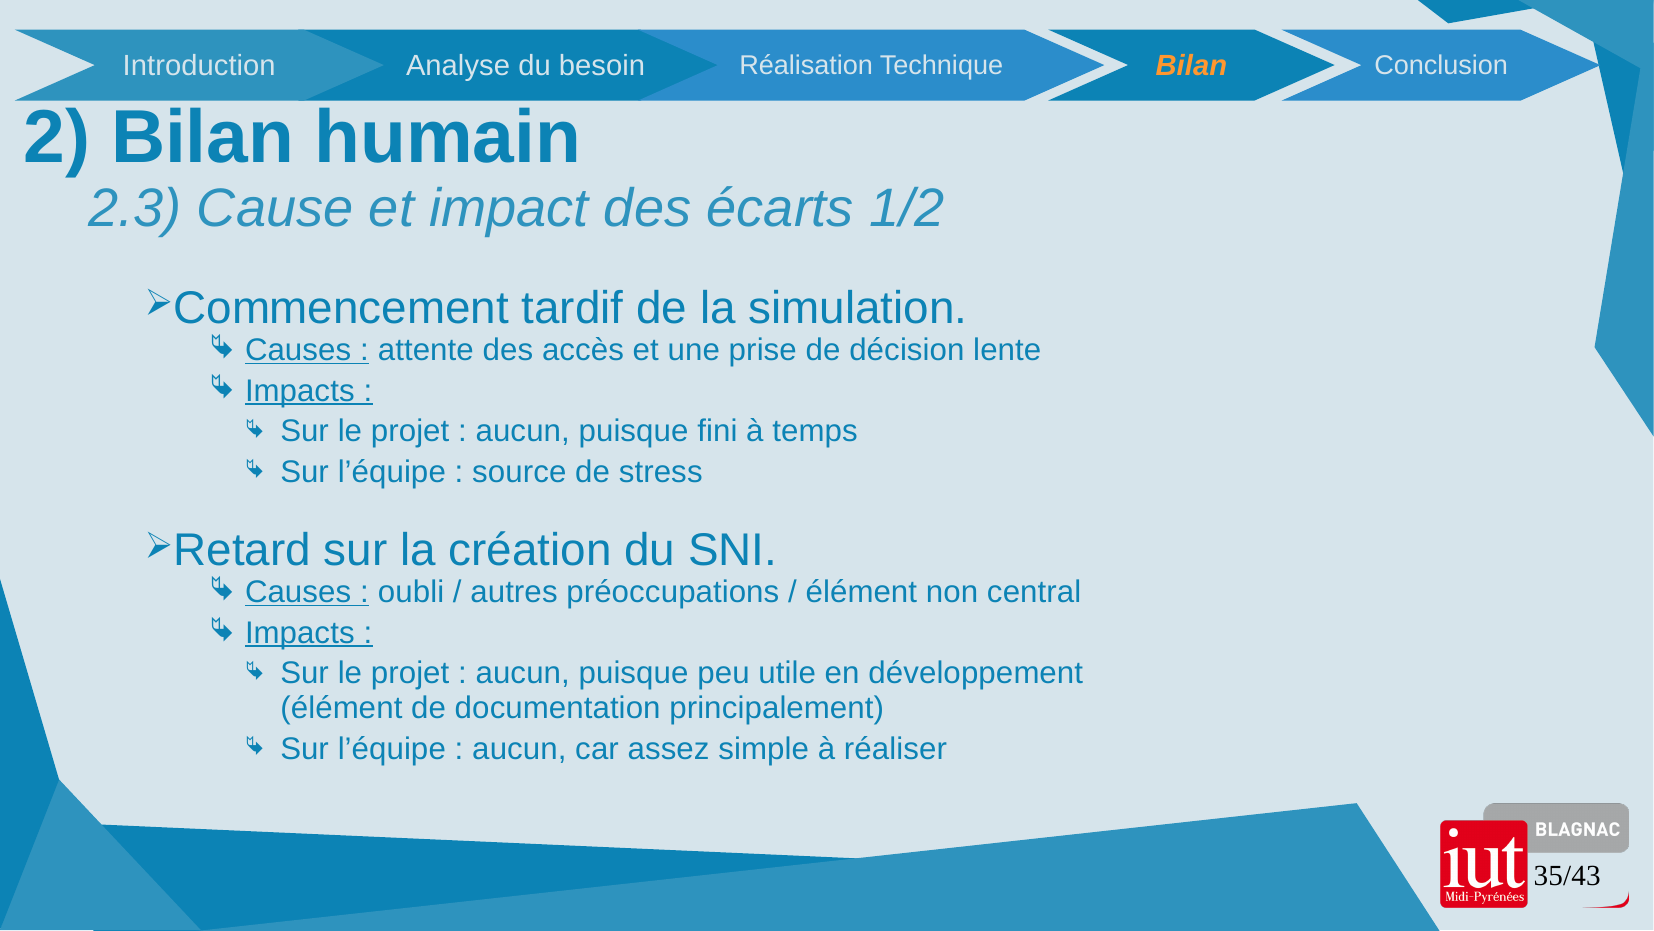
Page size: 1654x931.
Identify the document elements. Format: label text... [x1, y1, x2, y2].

text_box Analyse du besoin [305, 29, 715, 94]
picture [1440, 803, 1629, 908]
text_box Commencement tardif de la simulation. [129, 274, 1607, 341]
text_box Introduction [14, 29, 384, 94]
text_box Réalisation Technique [637, 29, 1105, 94]
title 2) Bilan humain [23, 94, 1512, 179]
text_box Bilan [1048, 29, 1335, 94]
text_box Causes : attente des accès et une prise de décision lente Impacts : Sur le projet : aucun, puisque fini à temps Sur l’équipe : source de stress [194, 324, 1158, 497]
text_box Causes : oubli / autres préoccupations / élément non central Impacts : Sur le projet : aucun, puisque peu utile en développement (élément de documentation principalement) Sur l’équipe : aucun, car assez simple à réaliser [194, 567, 1158, 774]
text_box Conclusion [1281, 29, 1601, 101]
title 2.3) Cause et impact des écarts 1/2 [88, 177, 1388, 238]
text_box Retard sur la création du SNI. [129, 516, 1111, 583]
